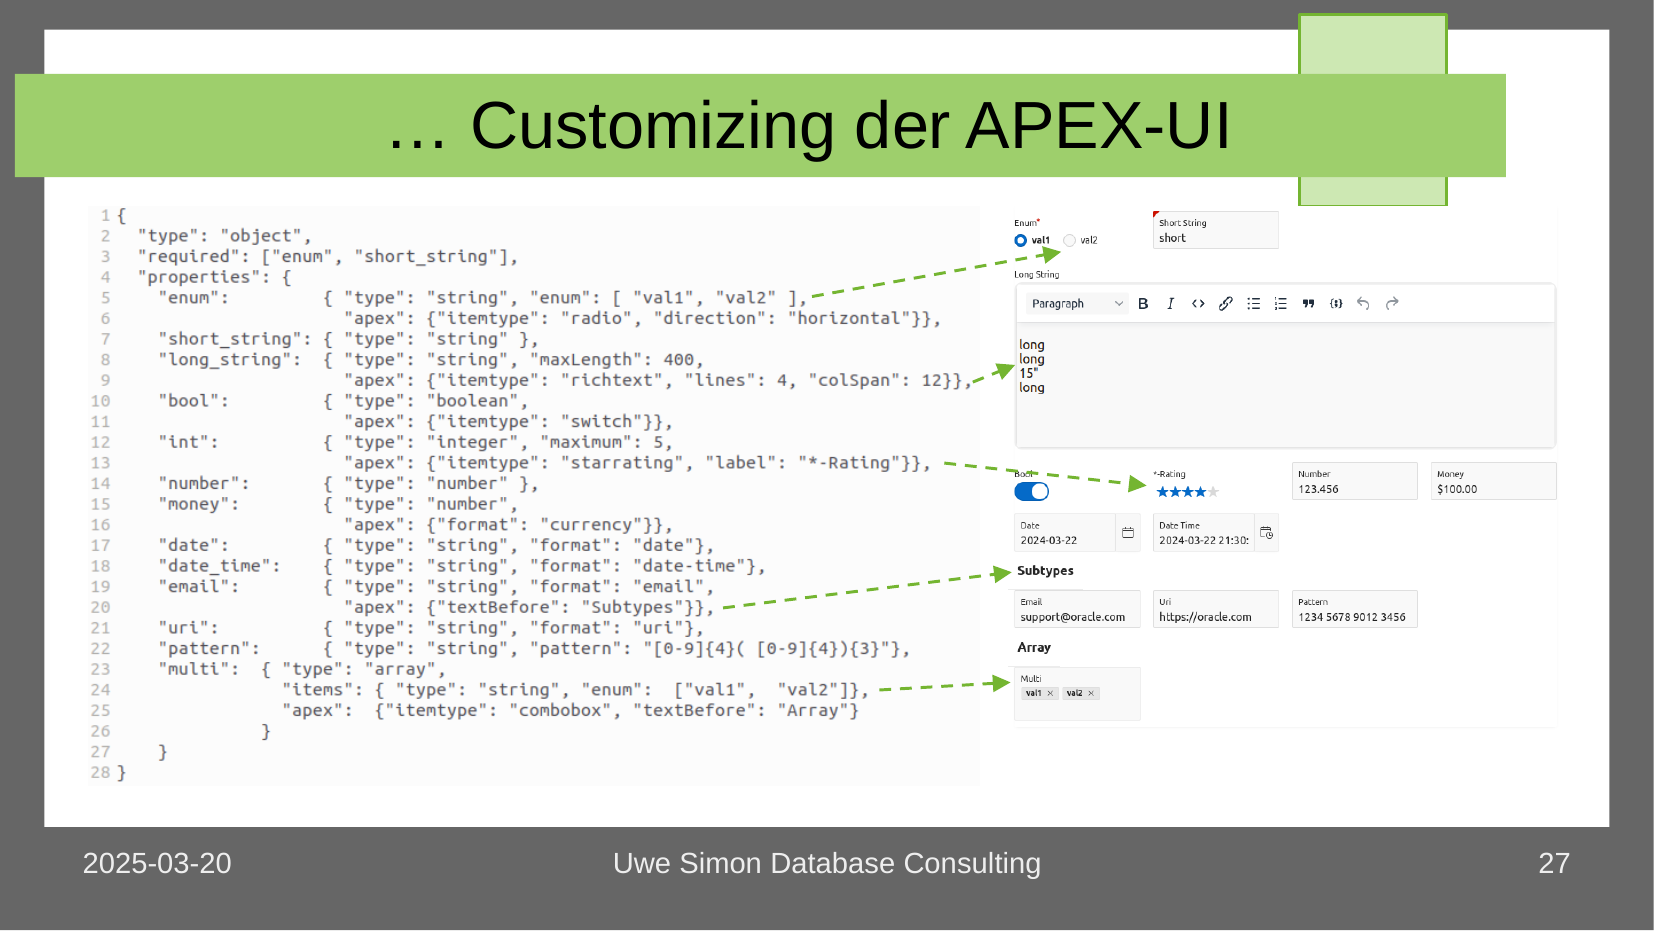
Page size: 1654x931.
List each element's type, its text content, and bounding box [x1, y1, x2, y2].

title … Customizing der APEX-UI [88, 73, 1506, 178]
picture [88, 206, 980, 786]
picture [1003, 206, 1566, 739]
